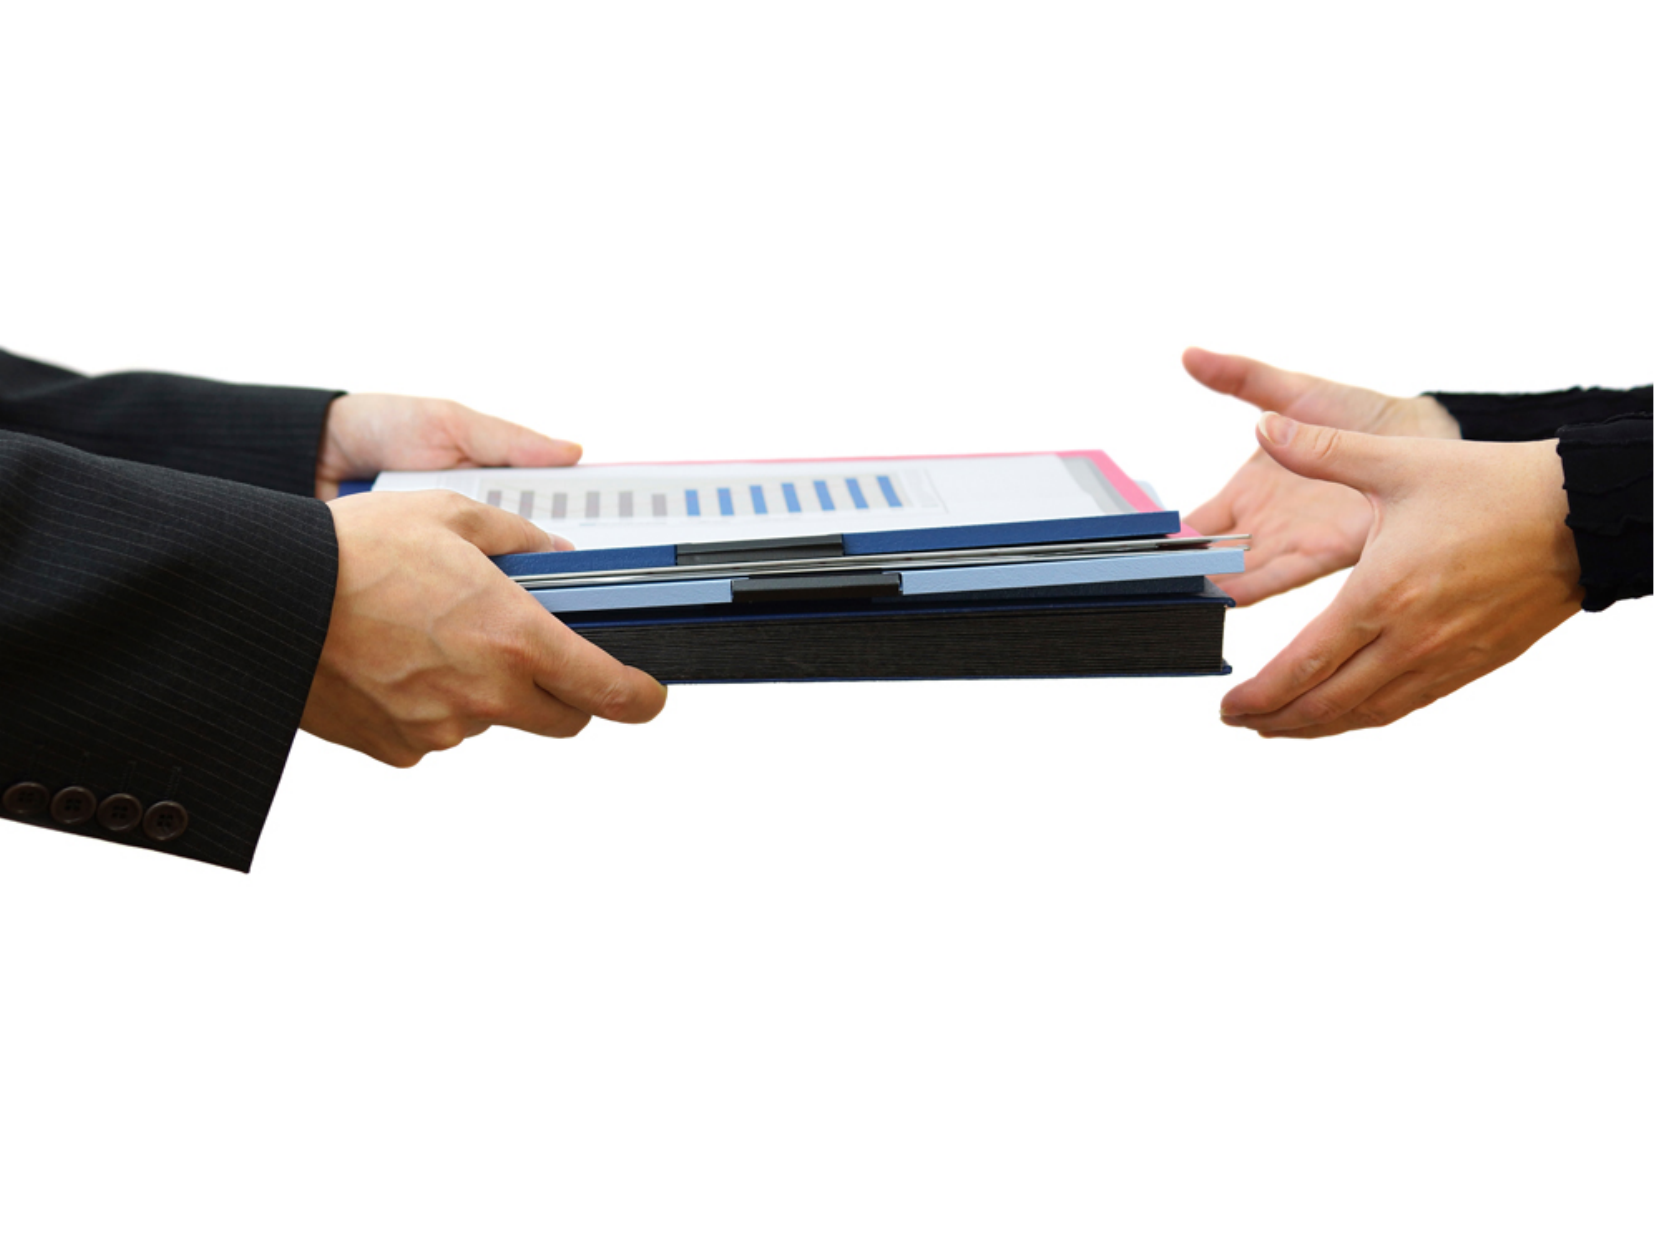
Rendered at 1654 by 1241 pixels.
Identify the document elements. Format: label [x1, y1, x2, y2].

picture [0, 262, 1654, 938]
